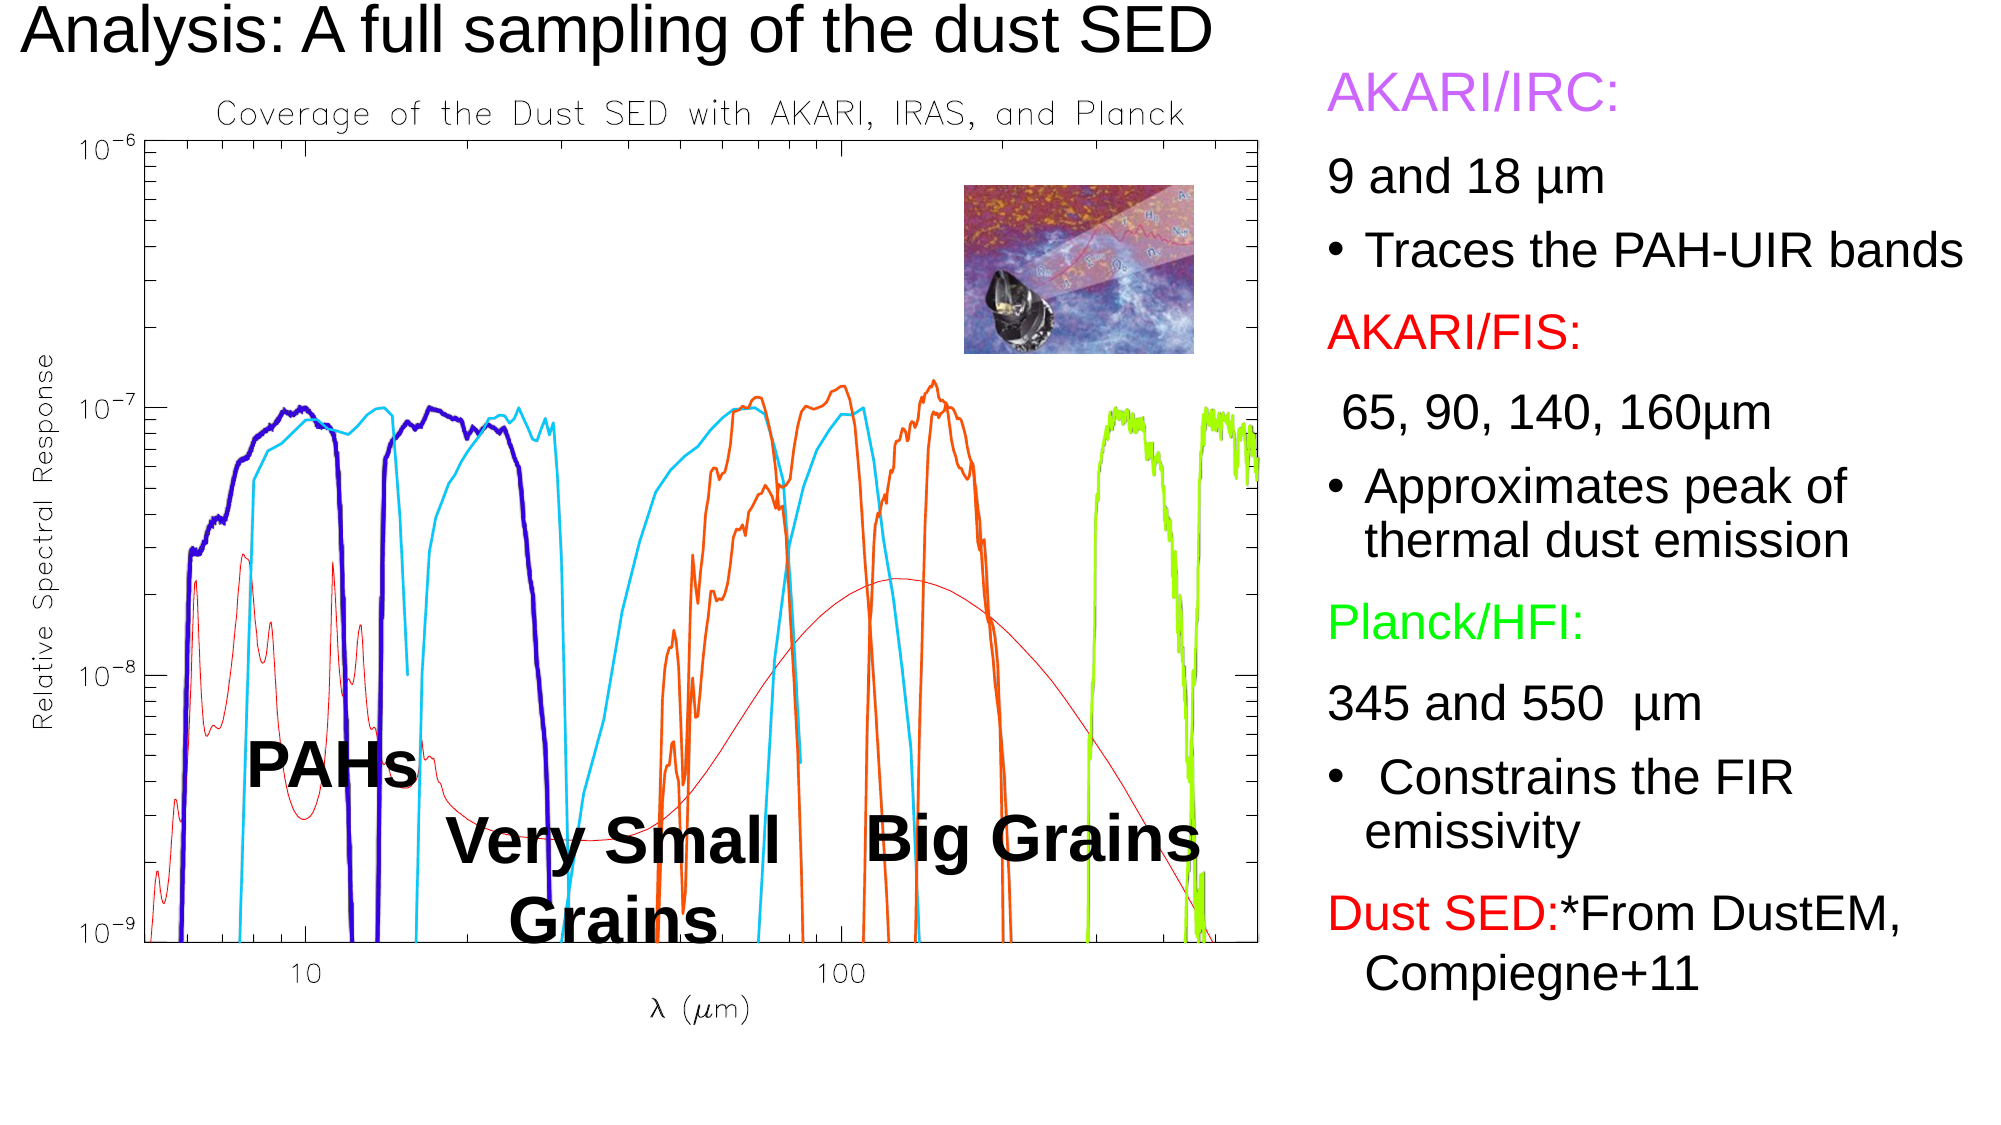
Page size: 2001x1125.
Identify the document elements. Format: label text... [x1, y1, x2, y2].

picture [0, 87, 1307, 1050]
text_box Very Small Grains [417, 786, 811, 967]
text_box PAHs [49, 711, 617, 812]
title Analysis: A full sampling of the dust SED [0, 0, 2000, 88]
list AKARI/IRC: 9 and 18 µm Traces the PAH-UIR bands AKARI/FIS: 65, 90, 140, 160µm Approximates peak of thermal dust emission Planck/HFI: 345 and 550 µm Constrains the FIR emissivity Dust SED:*From DustEM, Compiegne+11 [1306, 35, 1992, 1037]
text_box Big Grains [837, 784, 1231, 885]
